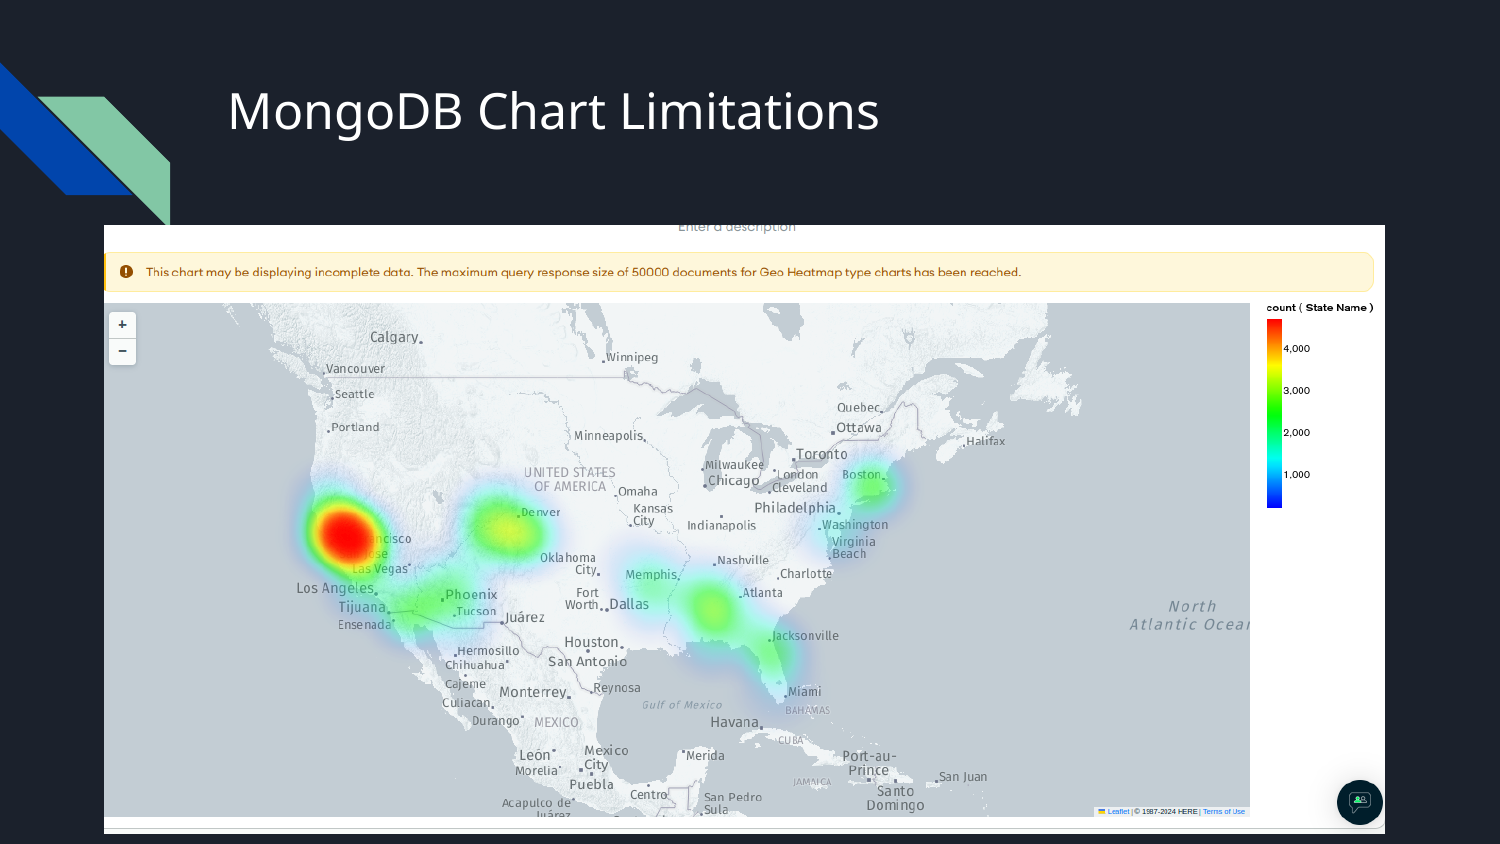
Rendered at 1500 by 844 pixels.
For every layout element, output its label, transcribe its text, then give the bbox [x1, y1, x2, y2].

title MongoDB Chart Limitations [212, 64, 1368, 215]
picture [104, 225, 1385, 834]
